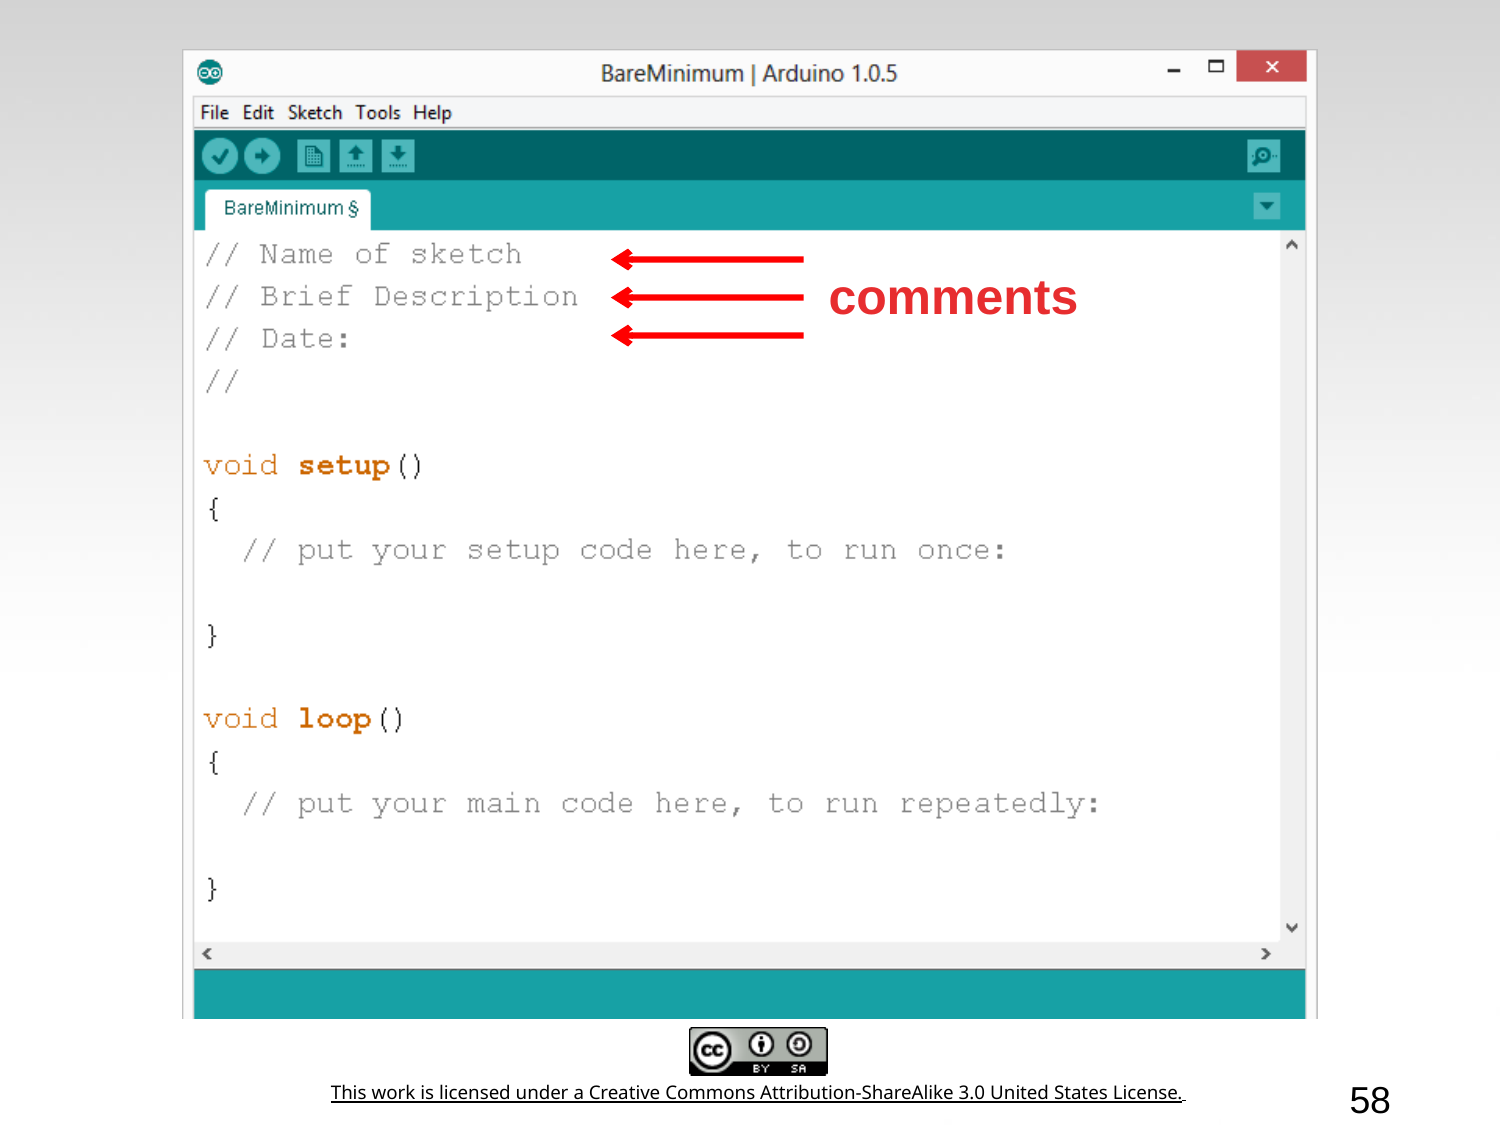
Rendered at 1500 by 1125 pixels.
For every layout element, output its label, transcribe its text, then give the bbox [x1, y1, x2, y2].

text_box comments [755, 256, 1152, 332]
picture [0, 0, 1500, 1125]
